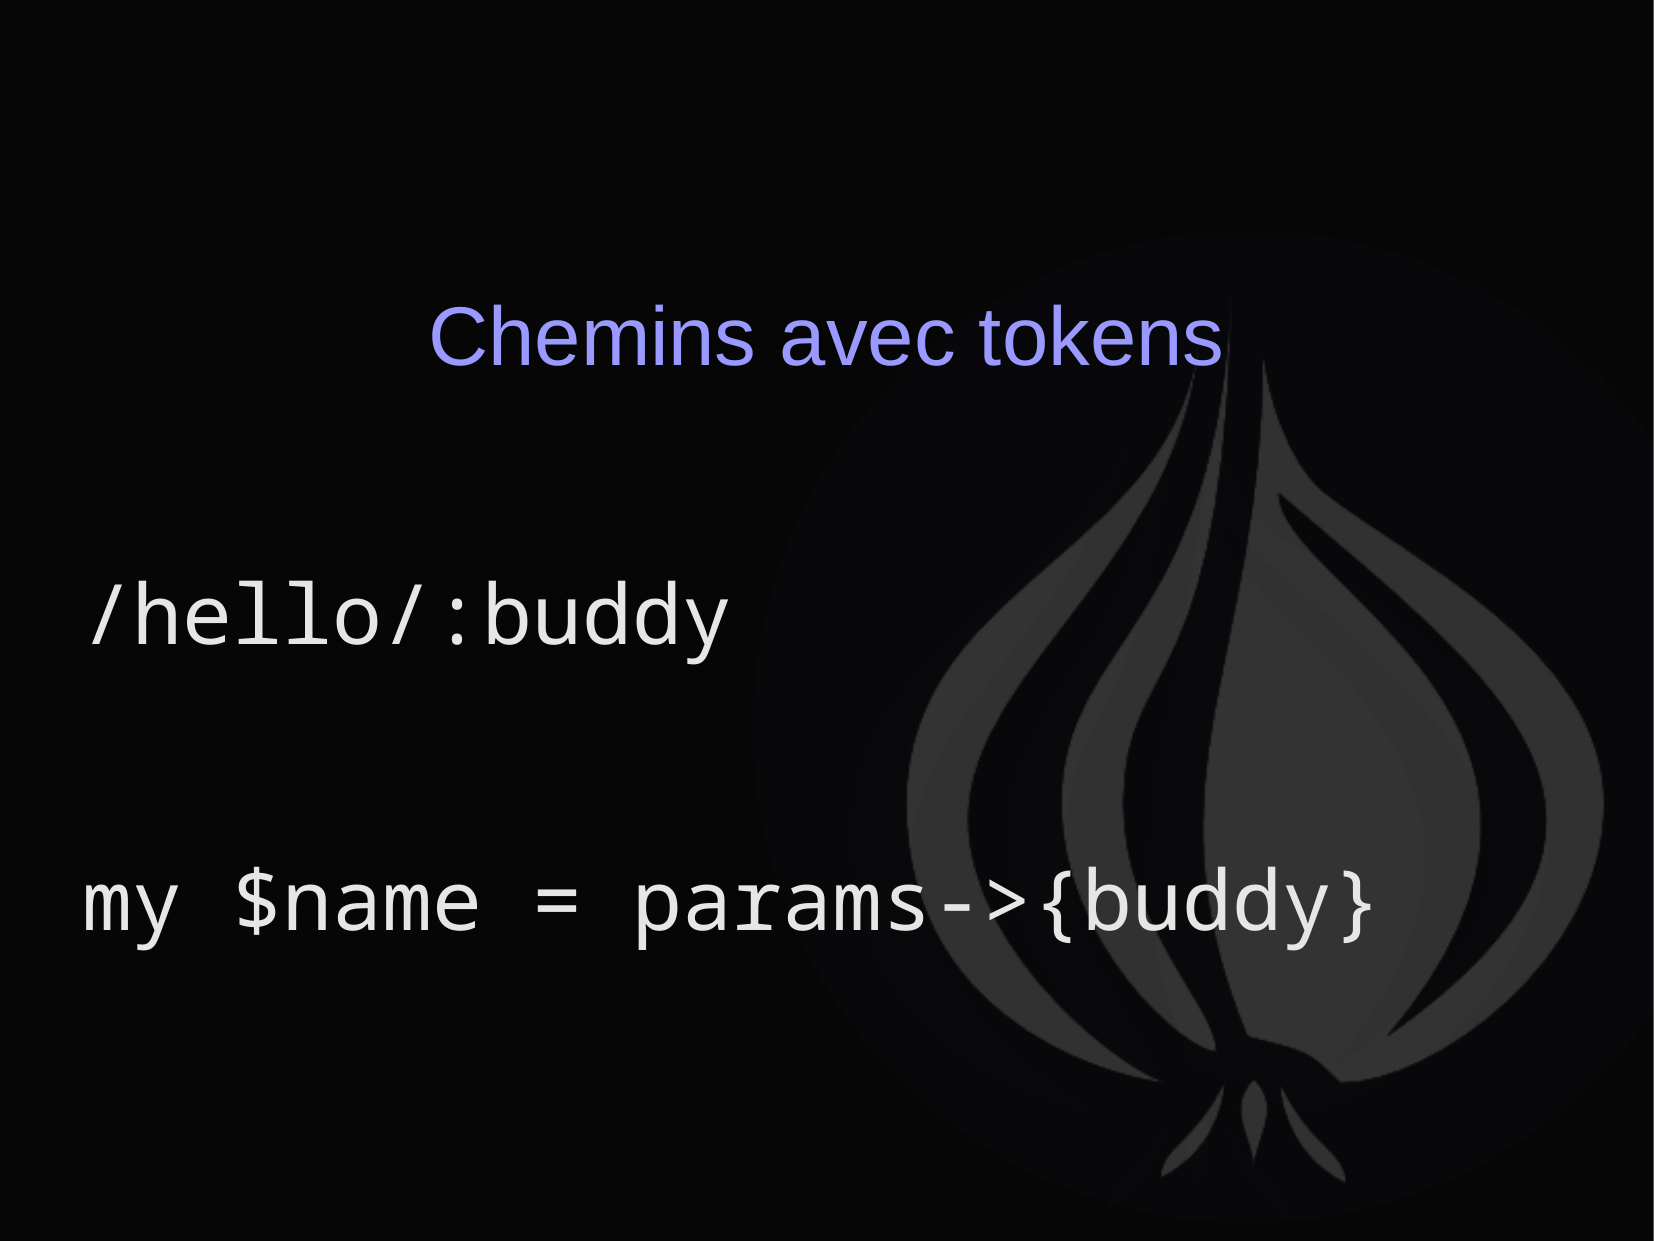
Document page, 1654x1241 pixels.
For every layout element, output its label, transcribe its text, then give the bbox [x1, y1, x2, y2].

picture [0, 0, 1654, 1241]
list Chemins avec tokens /hello/:buddy my $name = params->{buddy} [82, 290, 1571, 1109]
